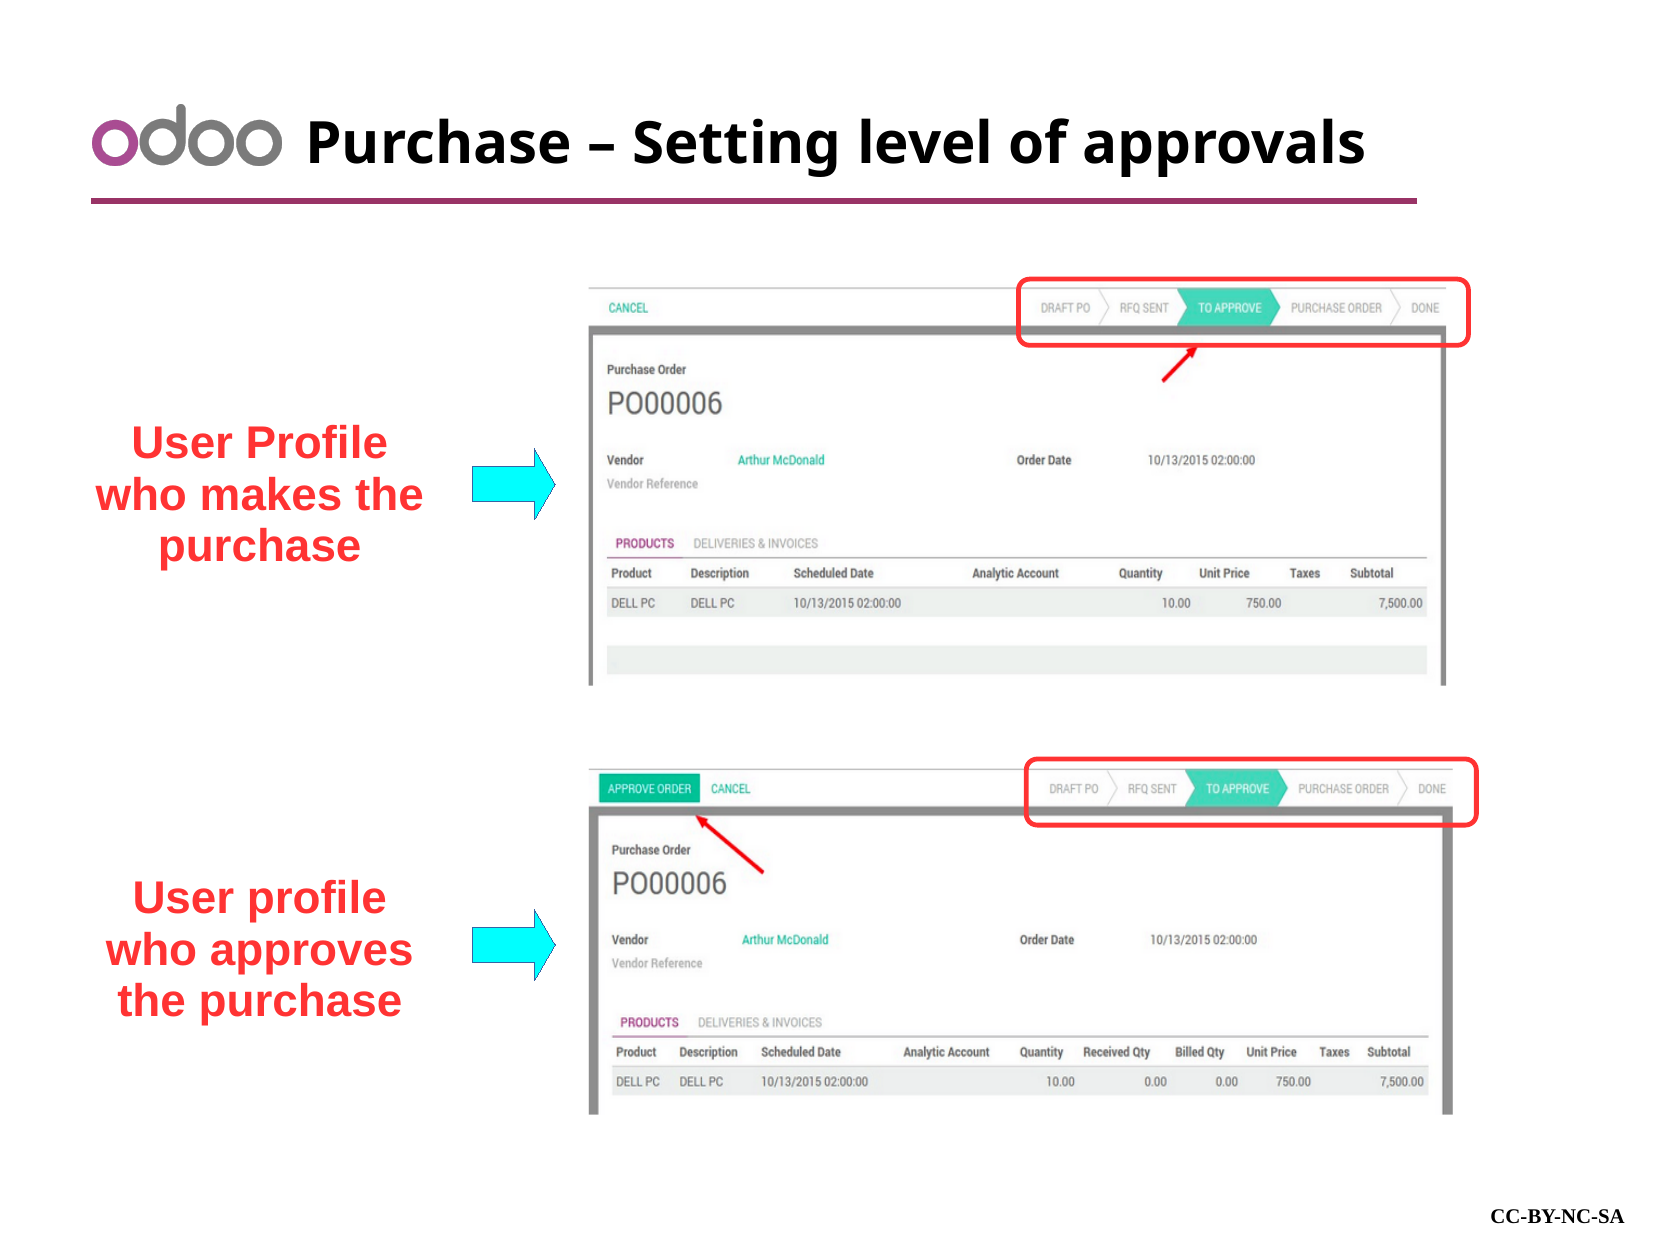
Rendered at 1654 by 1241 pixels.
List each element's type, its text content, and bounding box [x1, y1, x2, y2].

text_box User profile who approves the purchase [70, 864, 449, 1034]
text_box [472, 448, 556, 520]
text_box [1026, 758, 1477, 826]
picture [566, 765, 1477, 1134]
text_box [472, 909, 556, 981]
text_box User Profile who makes the purchase [70, 410, 449, 579]
picture [92, 104, 282, 166]
text_box [1018, 279, 1469, 346]
title Purchase – Setting level of approvals [305, 37, 1568, 245]
picture [566, 271, 1468, 696]
